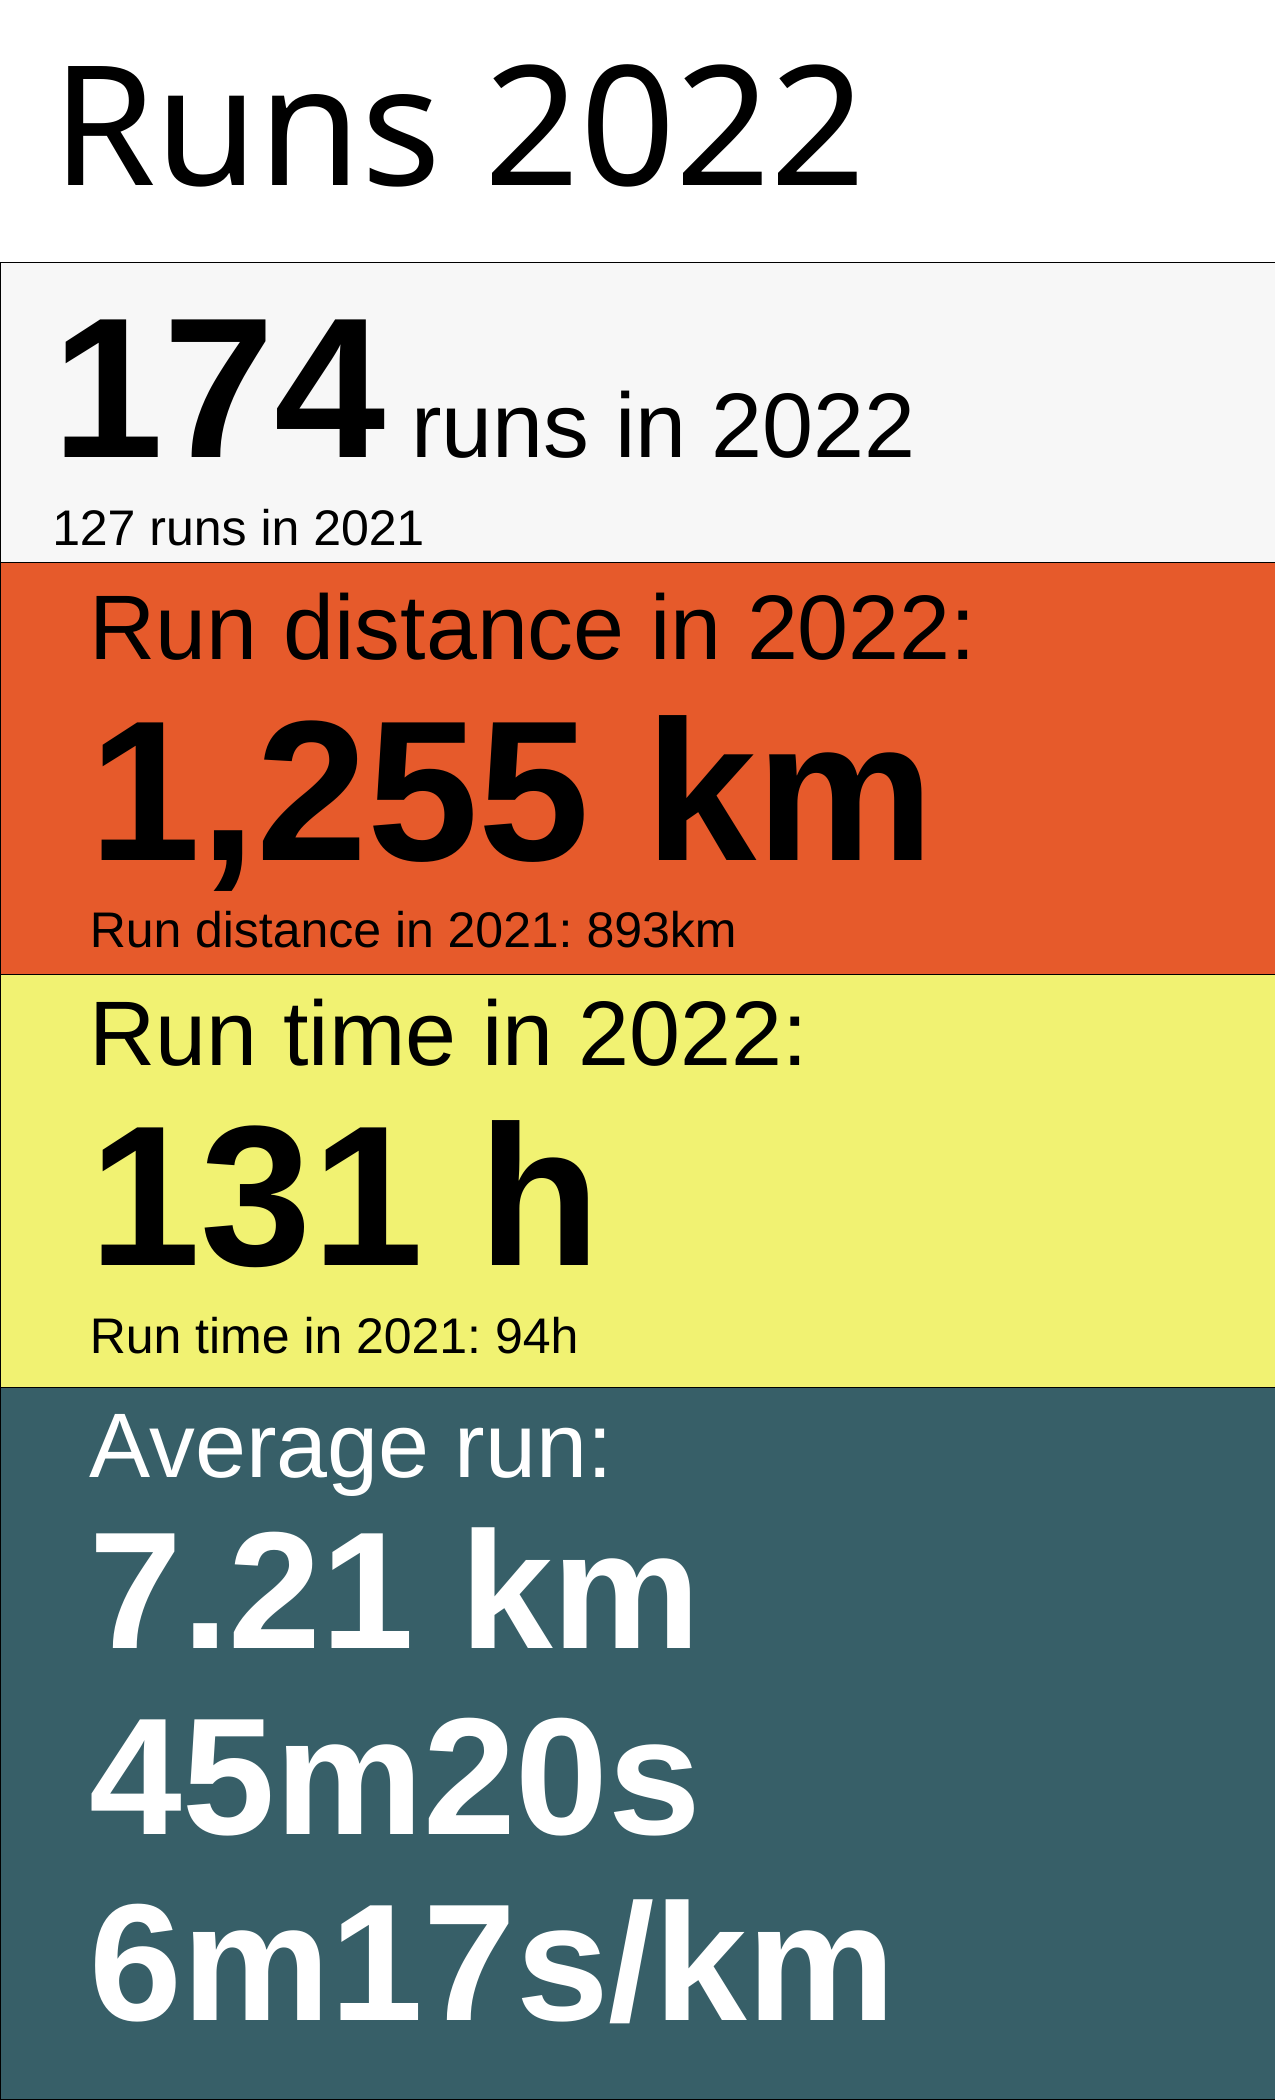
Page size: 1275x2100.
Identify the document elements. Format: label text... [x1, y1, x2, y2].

text_box 174 runs in 2022 127 runs in 2021 [37, 269, 1201, 564]
text_box [0, 262, 1275, 2100]
text_box Run distance in 2022: 1,255 km Run distance in 2021: 893km [75, 569, 1238, 974]
text_box Run time in 2022: 131 h Run time in 2021: 94h [75, 975, 1201, 1388]
text_box Runs 2022 [37, 0, 1238, 227]
text_box Average run: 7.21 km 45m20s 6m17s/km [75, 1388, 1238, 2064]
